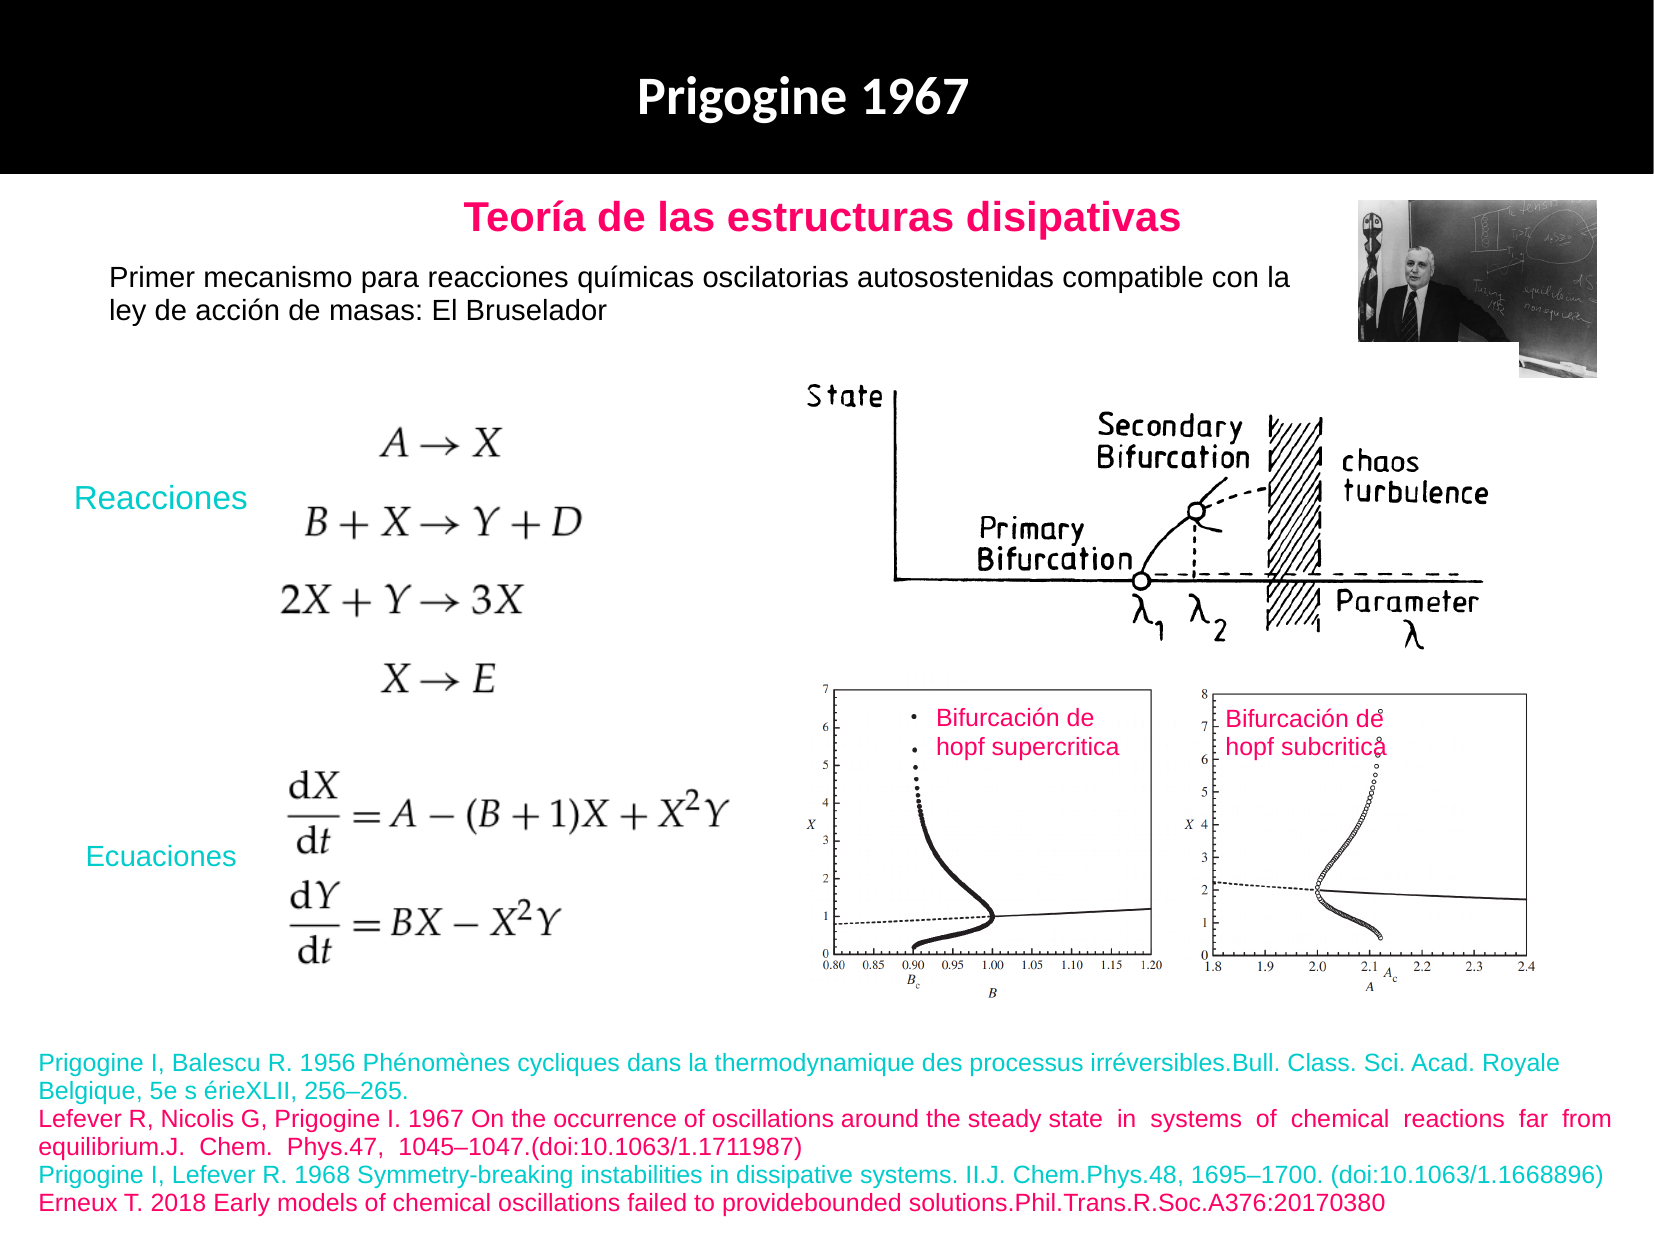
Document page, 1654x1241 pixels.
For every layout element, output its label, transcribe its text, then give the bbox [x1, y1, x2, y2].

text_box [0, 0, 1654, 173]
text_box Ecuaciones [70, 832, 253, 881]
text_box Bifurcación de hopf subcritica [1210, 696, 1447, 768]
text_box Prigogine I, Balescu R. 1956 Phénomènes cycliques dans la thermodynamique des processus irréversibles.Bull. Class. Sci. Acad. Royale Belgique, 5e s érieXLII, 256–265. Lefever R, Nicolis G, Prigogine I. 1967 On the occurrence of oscillations around the steady state in systems of chemical reactions far from equilibrium.J. Chem. Phys.47, 1045–1047.(doi:10.1063/1.1711987) Prigogine I, Lefever R. 1968 Symmetry-breaking instabilities in dissipative systems. II.J. Chem.Phys.48, 1695–1700. (doi:10.1063/1.1668896) Erneux T. 2018 Early models of chemical oscillations failed to providebounded solutions.Phil.Trans.R.Soc.A376:20170380 [23, 1041, 1642, 1241]
text_box Teoría de las estructuras disipativas [448, 186, 1197, 249]
text_box Prigogine 1967 [690, 52, 930, 136]
picture [259, 383, 615, 721]
text_box Reacciones [59, 472, 263, 525]
text_box Bifurcación de hopf supercritica [921, 696, 1158, 768]
picture [791, 200, 1597, 1004]
text_box Primer mecanismo para reacciones químicas oscilatorias autosostenidas compatible con la ley de acción de masas: El Bruselador [94, 253, 1312, 343]
picture [273, 755, 745, 985]
